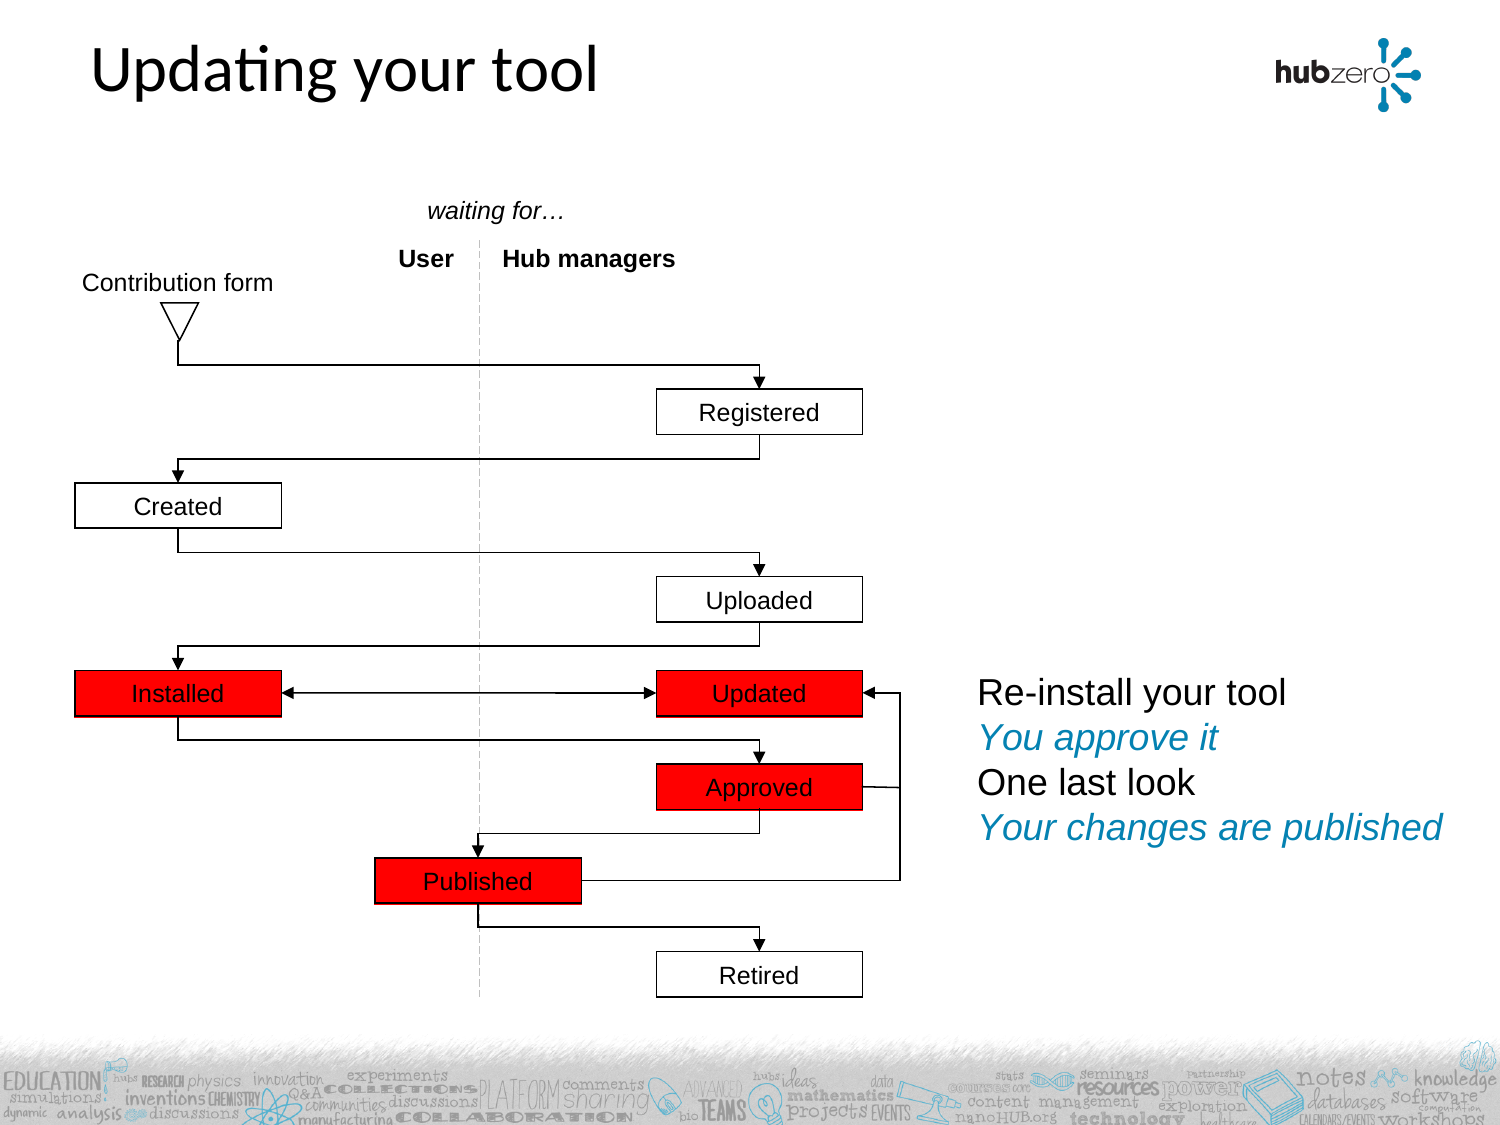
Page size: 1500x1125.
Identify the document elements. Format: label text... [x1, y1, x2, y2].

text_box Uploaded [656, 576, 863, 622]
text_box Re-install your tool You approve it One last look Your changes are published [962, 660, 1463, 857]
picture [0, 1034, 1500, 1125]
text_box Contribution form [12, 259, 344, 316]
text_box Installed [74, 670, 282, 716]
text_box Hub managers [487, 234, 726, 291]
text_box Registered [656, 389, 863, 435]
text_box Created [74, 482, 282, 529]
text_box Published [374, 857, 582, 904]
text_box waiting for… [337, 187, 657, 244]
text_box User [318, 234, 469, 291]
text_box Updated [656, 670, 863, 716]
picture [1272, 35, 1424, 115]
text_box Retired [656, 951, 863, 997]
title Updating your tool [75, 12, 1249, 118]
text_box Approved [656, 764, 863, 810]
